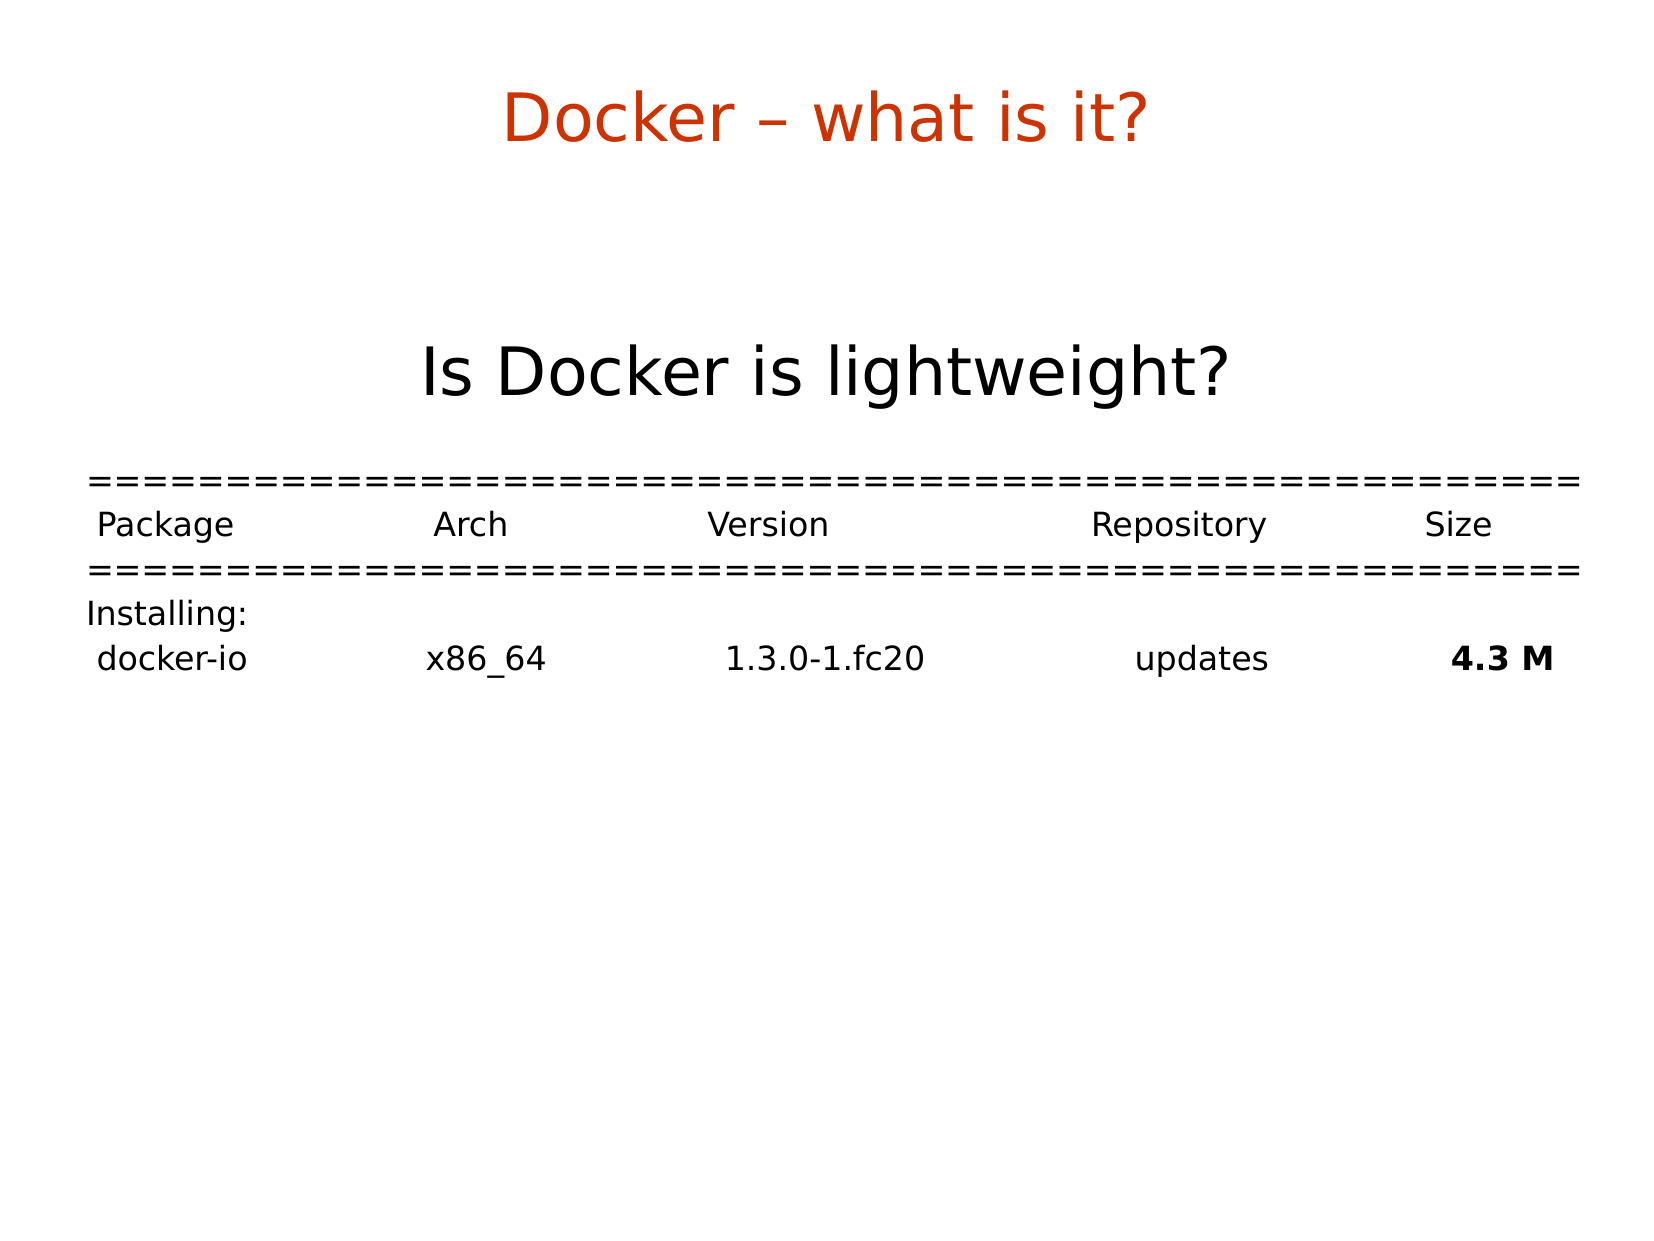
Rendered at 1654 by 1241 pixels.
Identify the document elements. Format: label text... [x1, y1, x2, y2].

text_box Is Docker is lightweight? [405, 325, 1249, 631]
text_box Docker – what is it? [487, 72, 1167, 166]
text_box ====================================================== Package Arch Version Repository Size ====================================================== Installing: docker-io x86_64 1.3.0-1.fc20 updates 4.3 M [71, 453, 1600, 775]
